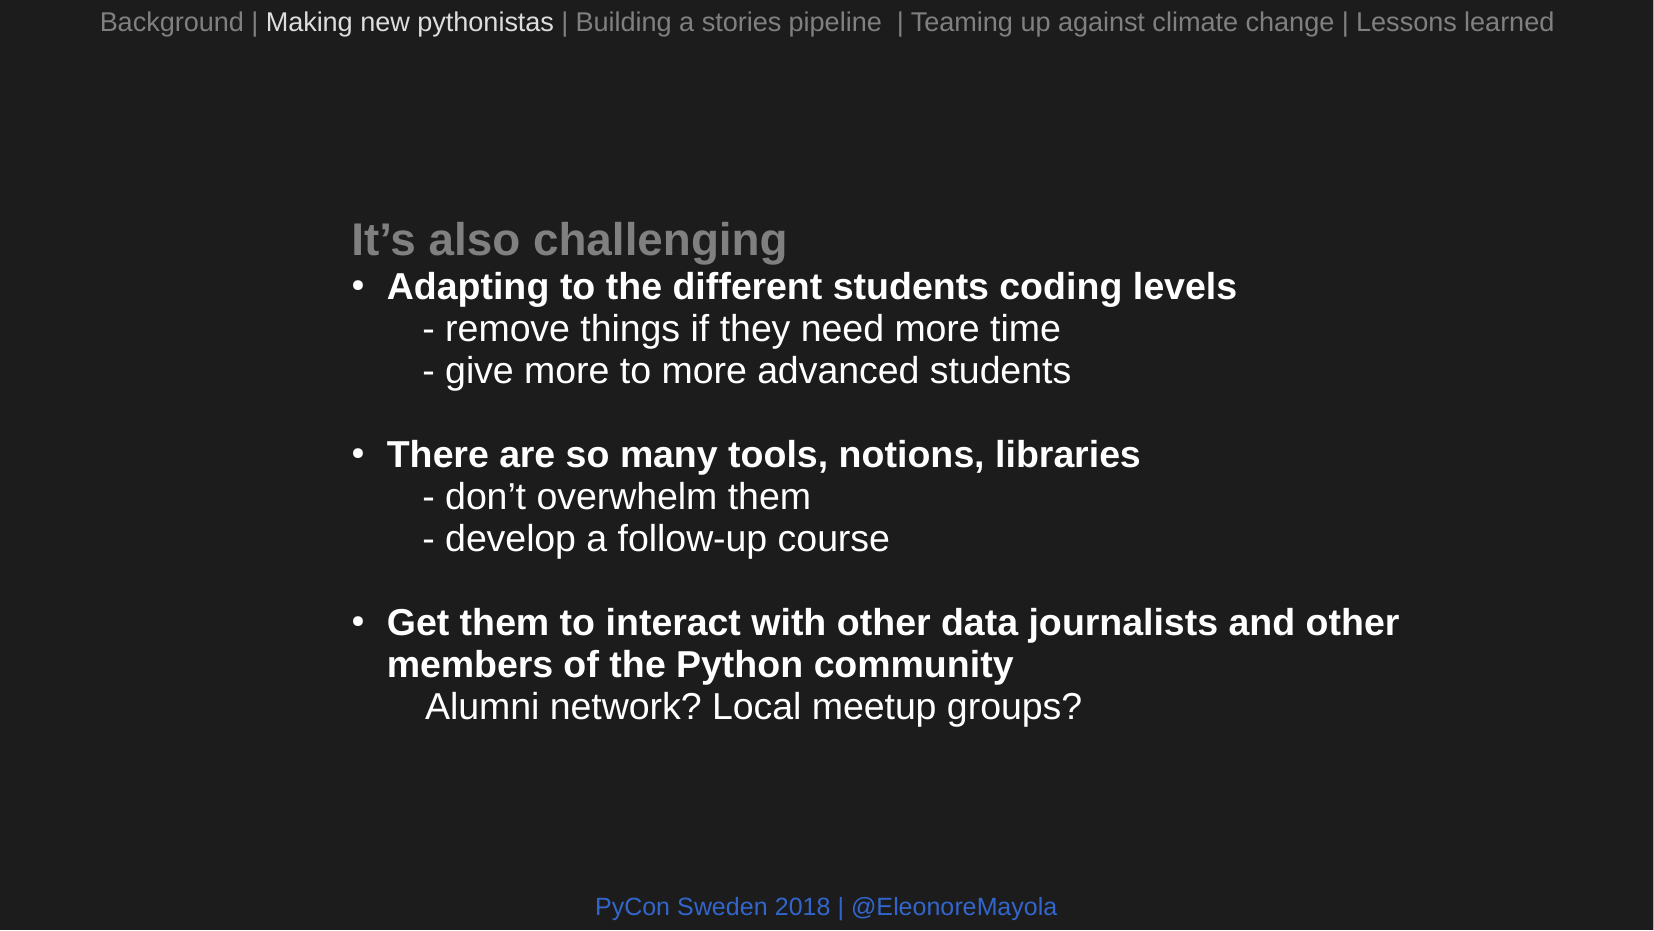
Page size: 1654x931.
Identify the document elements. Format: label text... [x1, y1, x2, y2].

text_box Background | Making new pythonistas | Building a stories pipeline | Teaming up against climate change | Lessons learned [0, 0, 1654, 57]
text_box It’s also challenging Adapting to the different students coding levels - remove things if they need more time - give more to more advanced students There are so many tools, notions, libraries - don’t overwhelm them - develop a follow-up course Get them to interact with other data journalists and other members of the Python community Alumni network? Local meetup groups? [336, 206, 1447, 735]
text_box PyCon Sweden 2018 | @EleonoreMayola [460, 885, 1193, 931]
